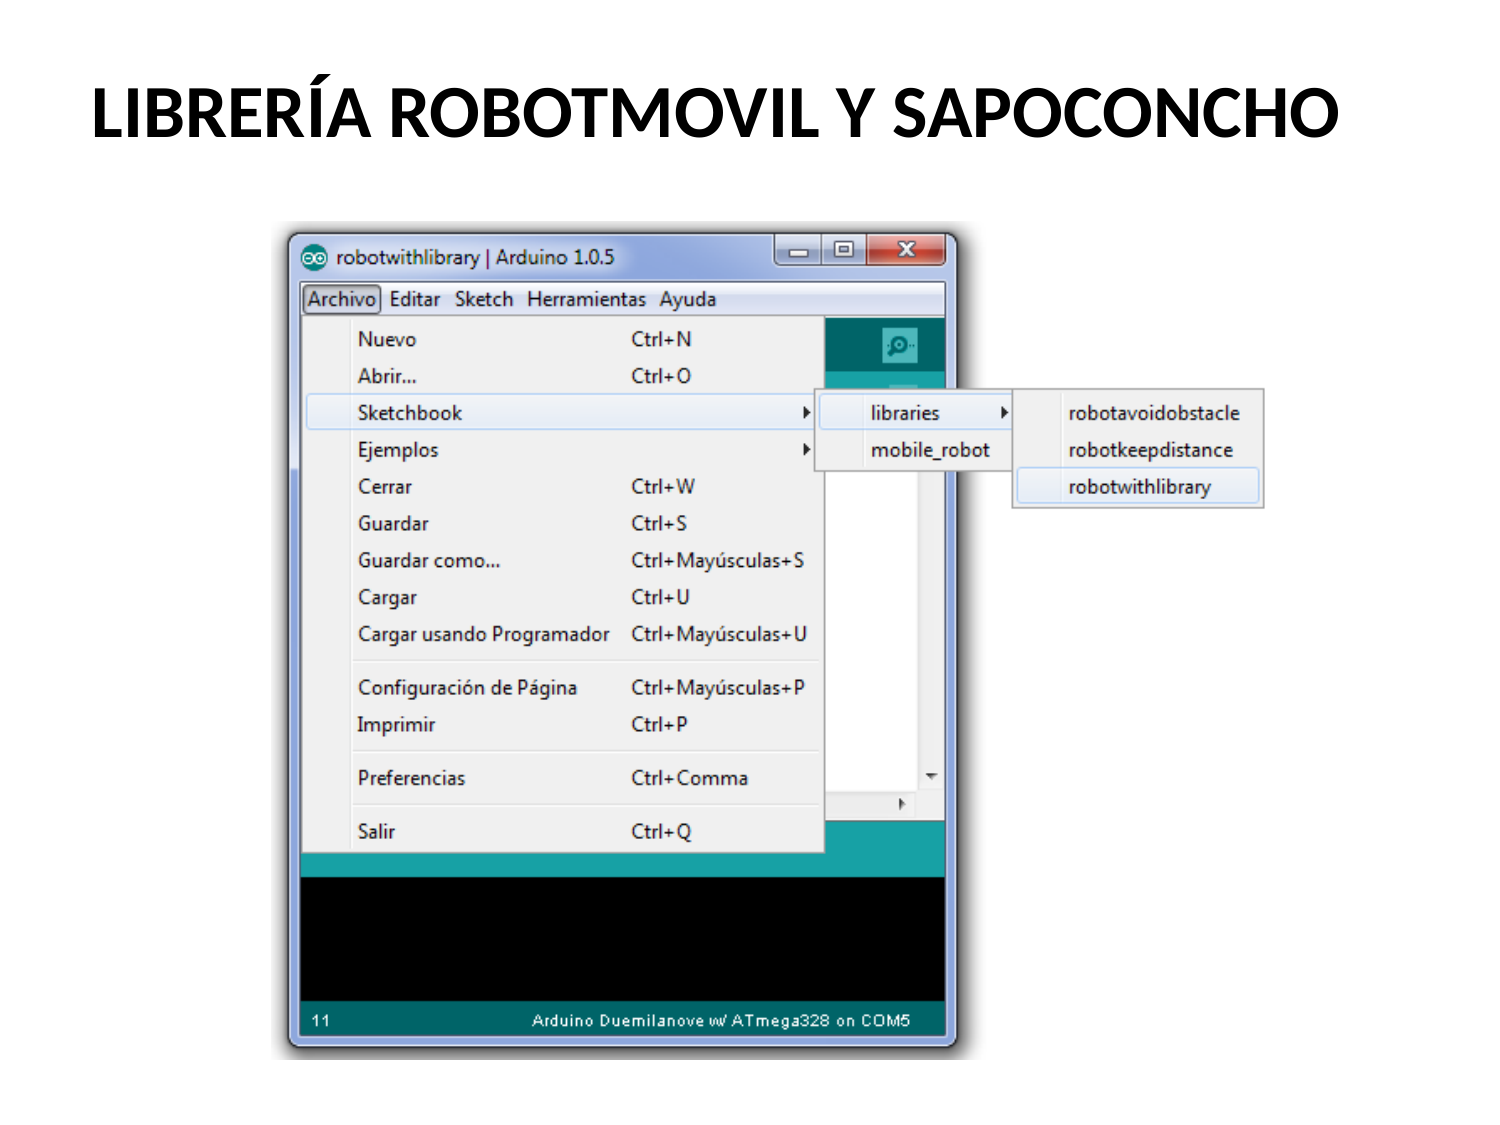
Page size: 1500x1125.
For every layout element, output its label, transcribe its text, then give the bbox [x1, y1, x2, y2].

list LIBRERÍA ROBOTMOVIL Y SAPOCONCHO [76, 54, 1427, 161]
picture [271, 221, 1275, 1060]
